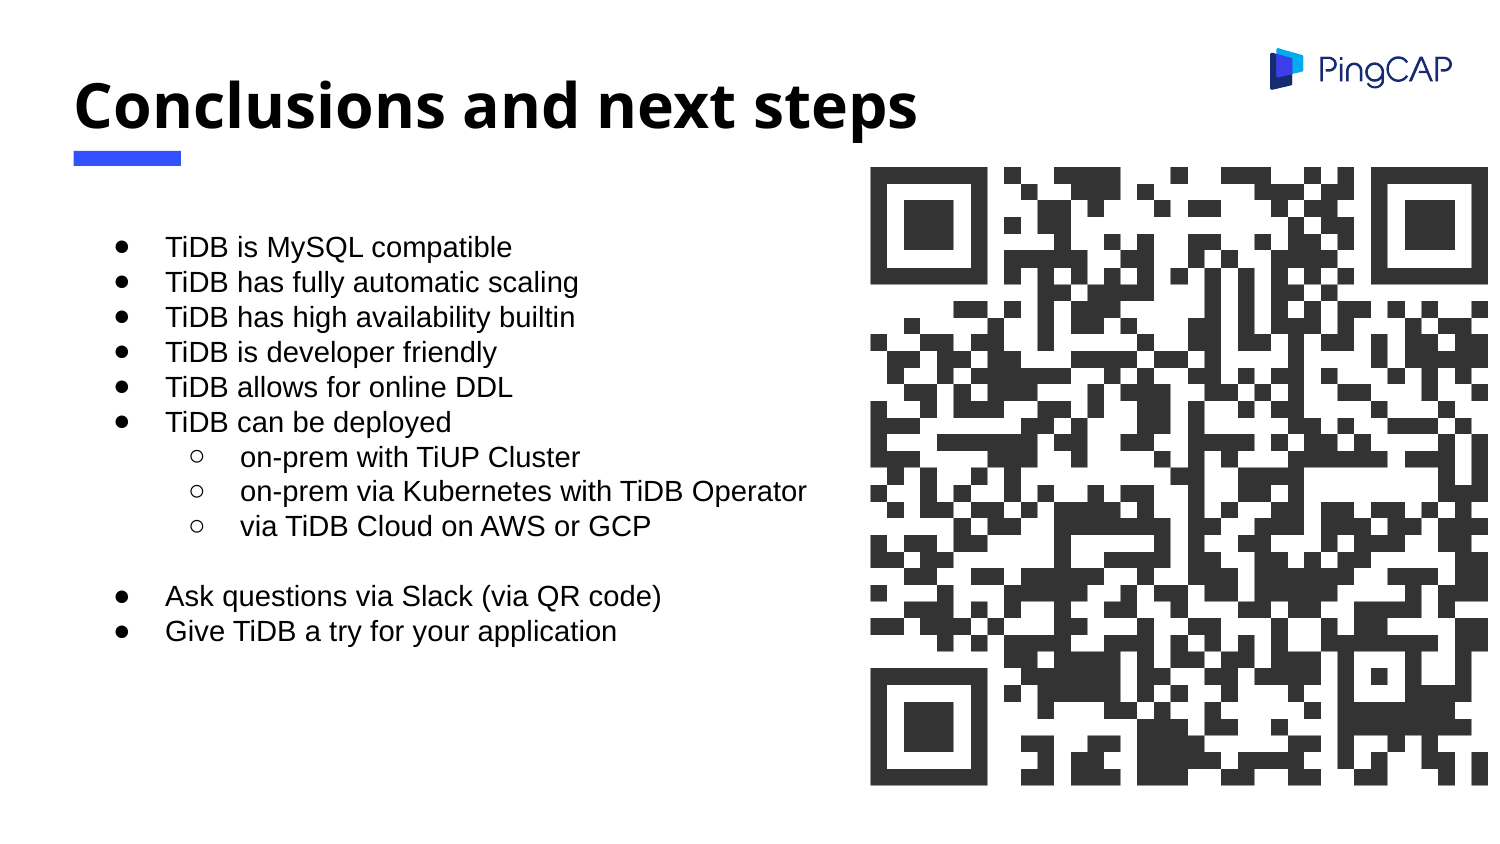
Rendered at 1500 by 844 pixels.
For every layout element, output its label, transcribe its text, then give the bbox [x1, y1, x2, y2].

text_box TiDB is MySQL compatible TiDB has fully automatic scaling TiDB has high availability builtin TiDB is developer friendly TiDB allows for online DDL TiDB can be deployed on-prem with TiUP Cluster on-prem via Kubernetes with TiDB Operator via TiDB Cloud on AWS or GCP Ask questions via Slack (via QR code) Give TiDB a try for your application [75, 213, 857, 715]
picture [1270, 48, 1452, 90]
text_box [73, 150, 181, 166]
text_box Conclusions and next steps [58, 50, 1052, 151]
picture [857, 150, 1500, 799]
